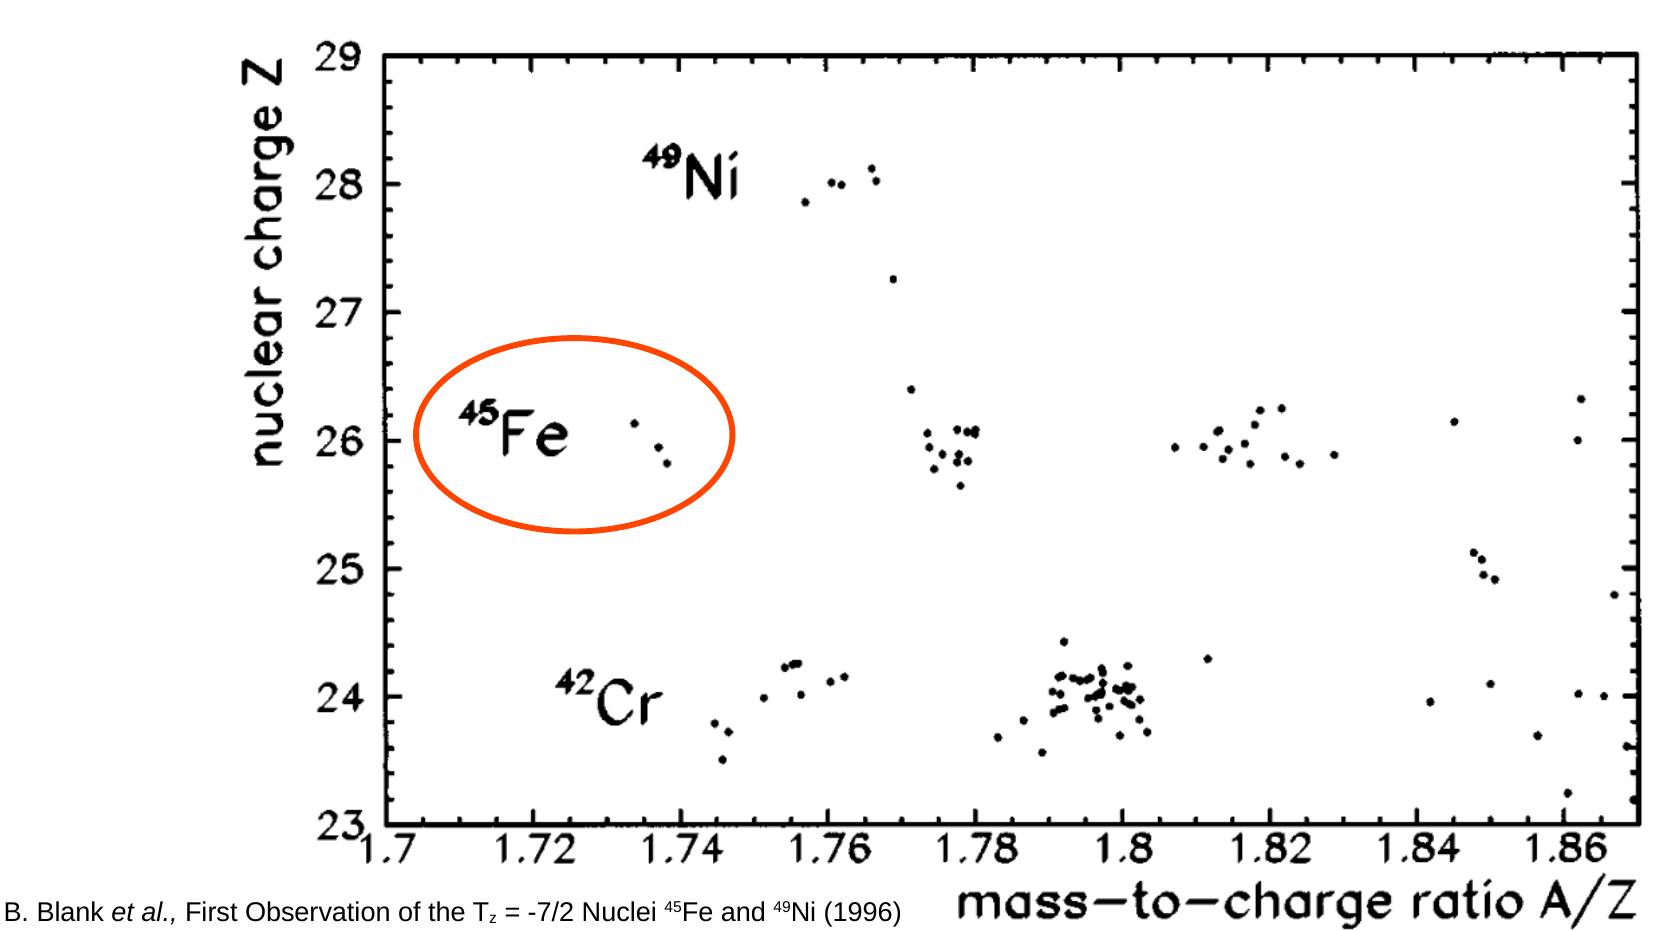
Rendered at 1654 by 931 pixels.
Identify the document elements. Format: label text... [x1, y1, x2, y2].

text_box B. Blank et al., First Observation of the Tz = -7/2 Nuclei 45Fe and 49Ni (1996) [0, 889, 923, 931]
picture [219, 1, 1651, 931]
